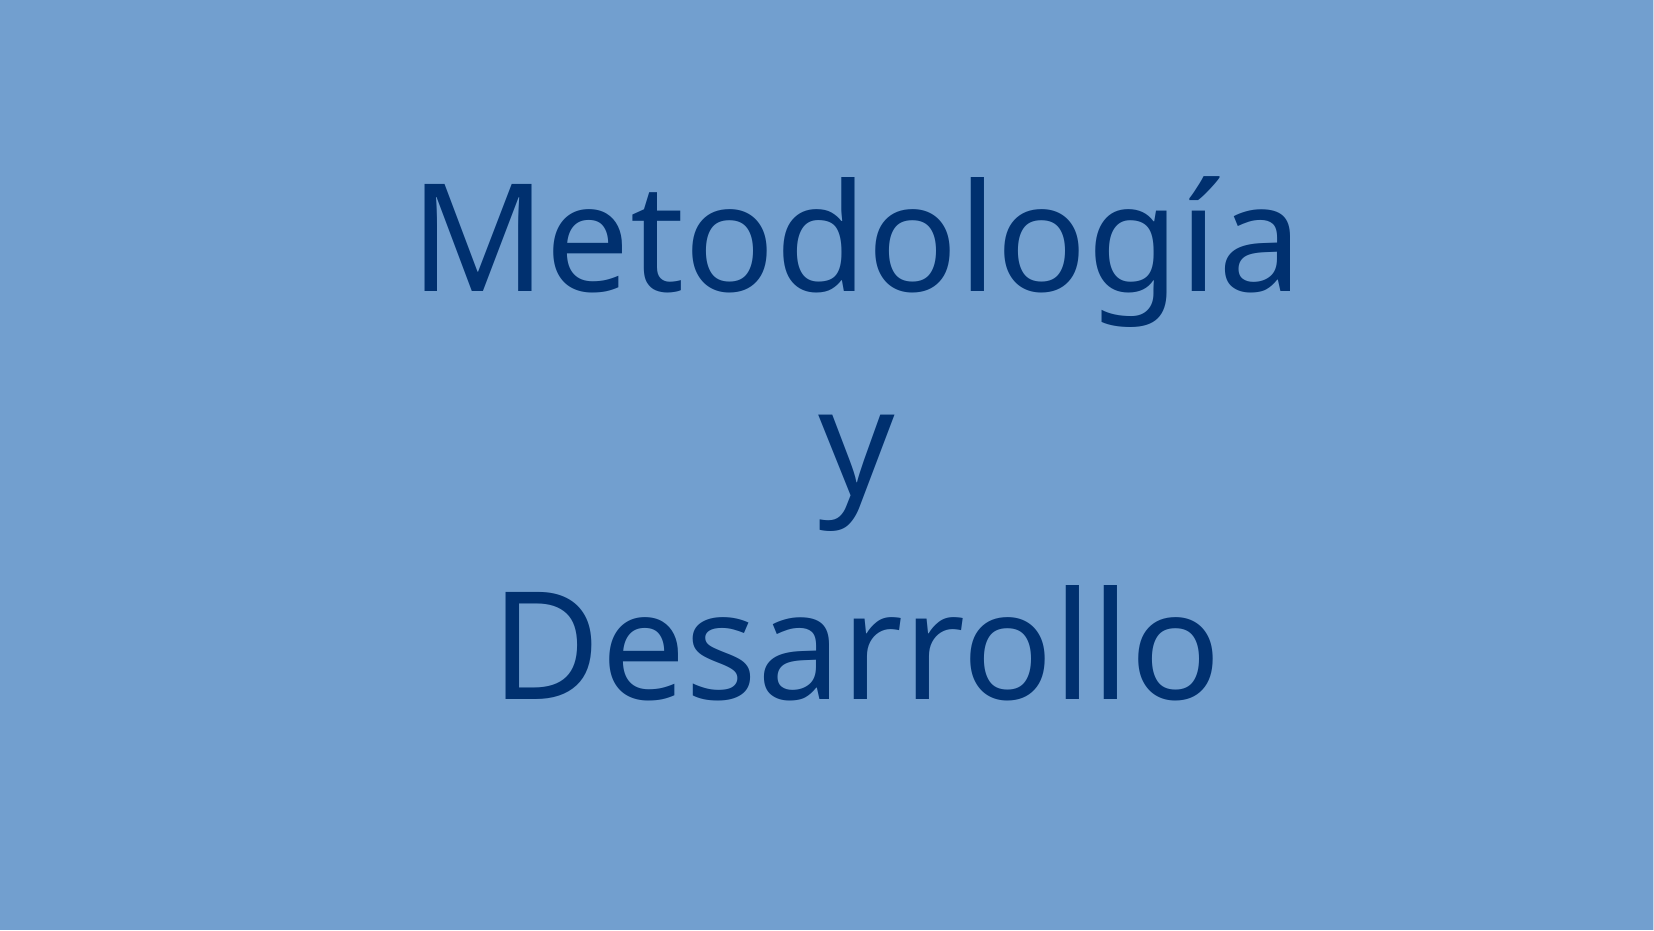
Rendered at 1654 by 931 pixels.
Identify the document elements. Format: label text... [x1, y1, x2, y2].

title Metodología y Desarrollo [112, 138, 1601, 736]
